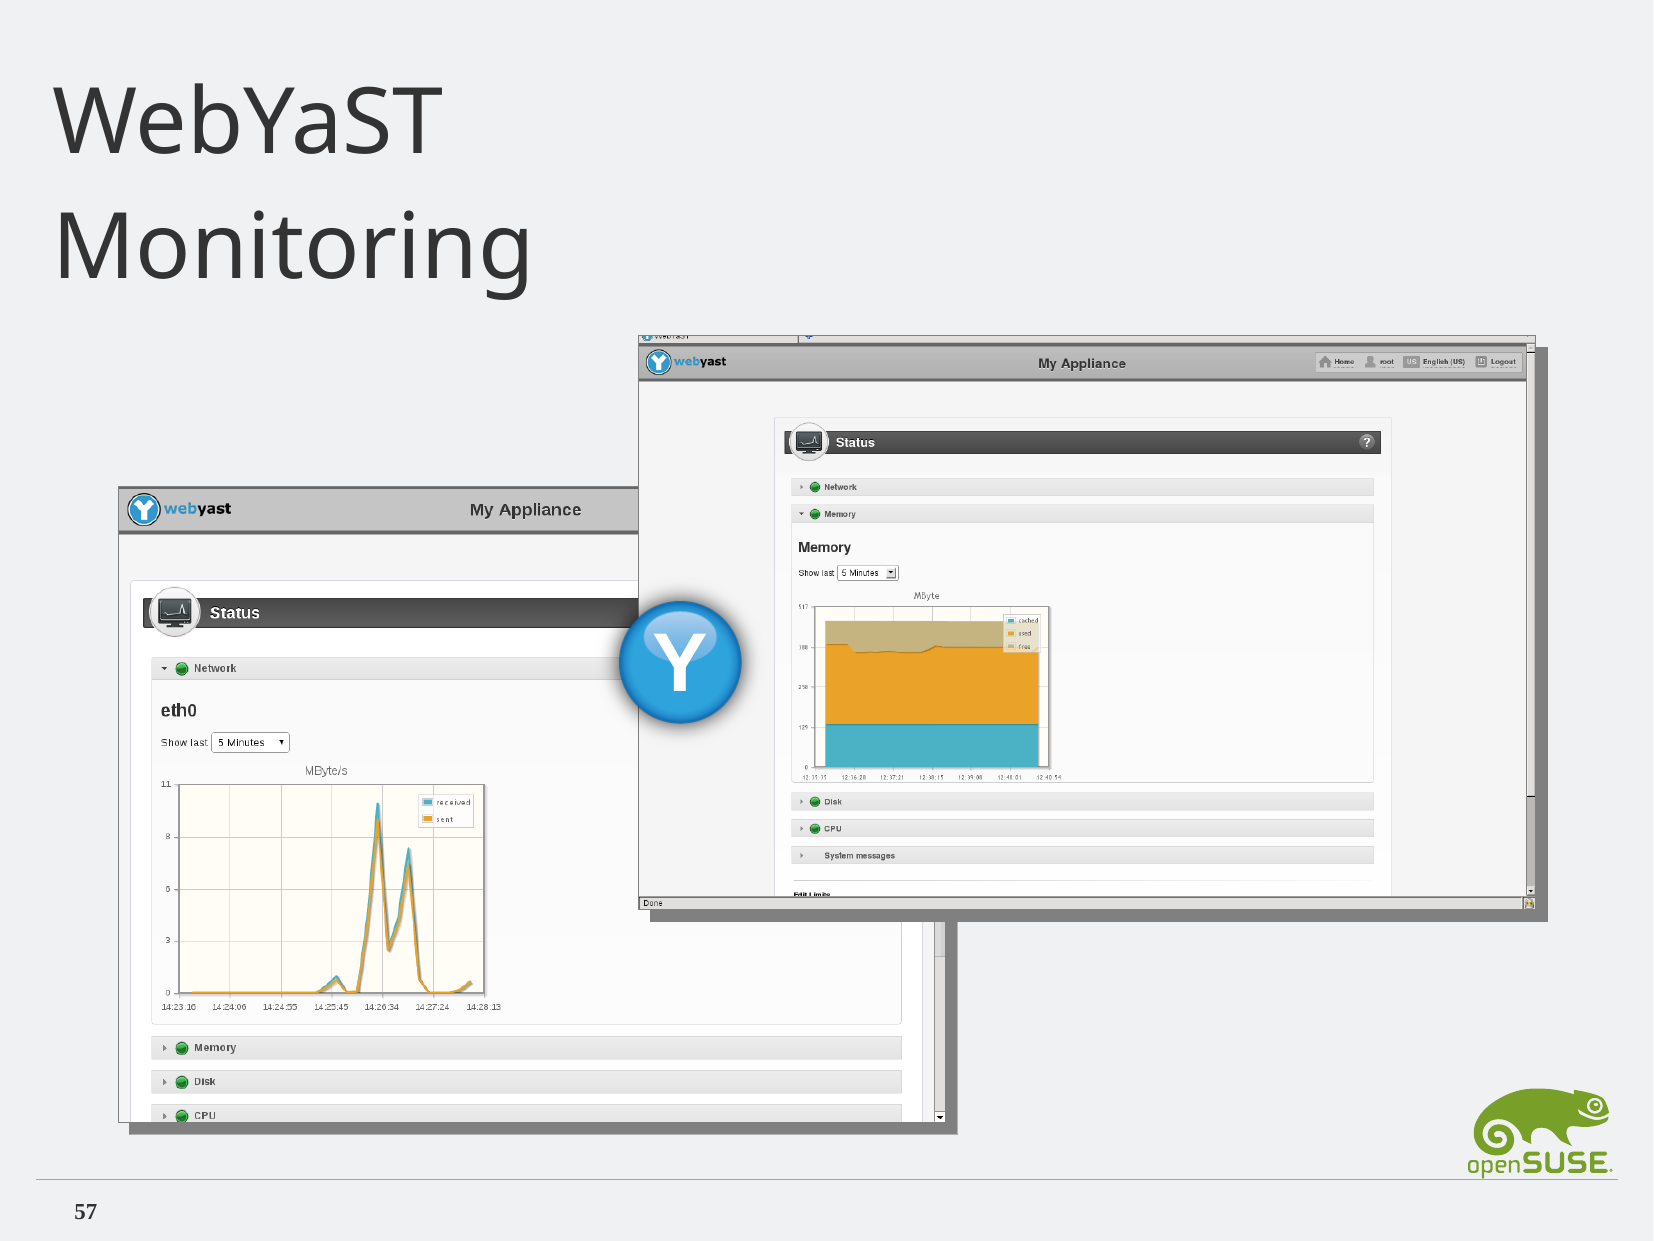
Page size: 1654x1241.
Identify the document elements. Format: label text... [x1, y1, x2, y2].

picture [0, 0, 1654, 1241]
text_box WebYaST Monitoring [37, 47, 929, 277]
